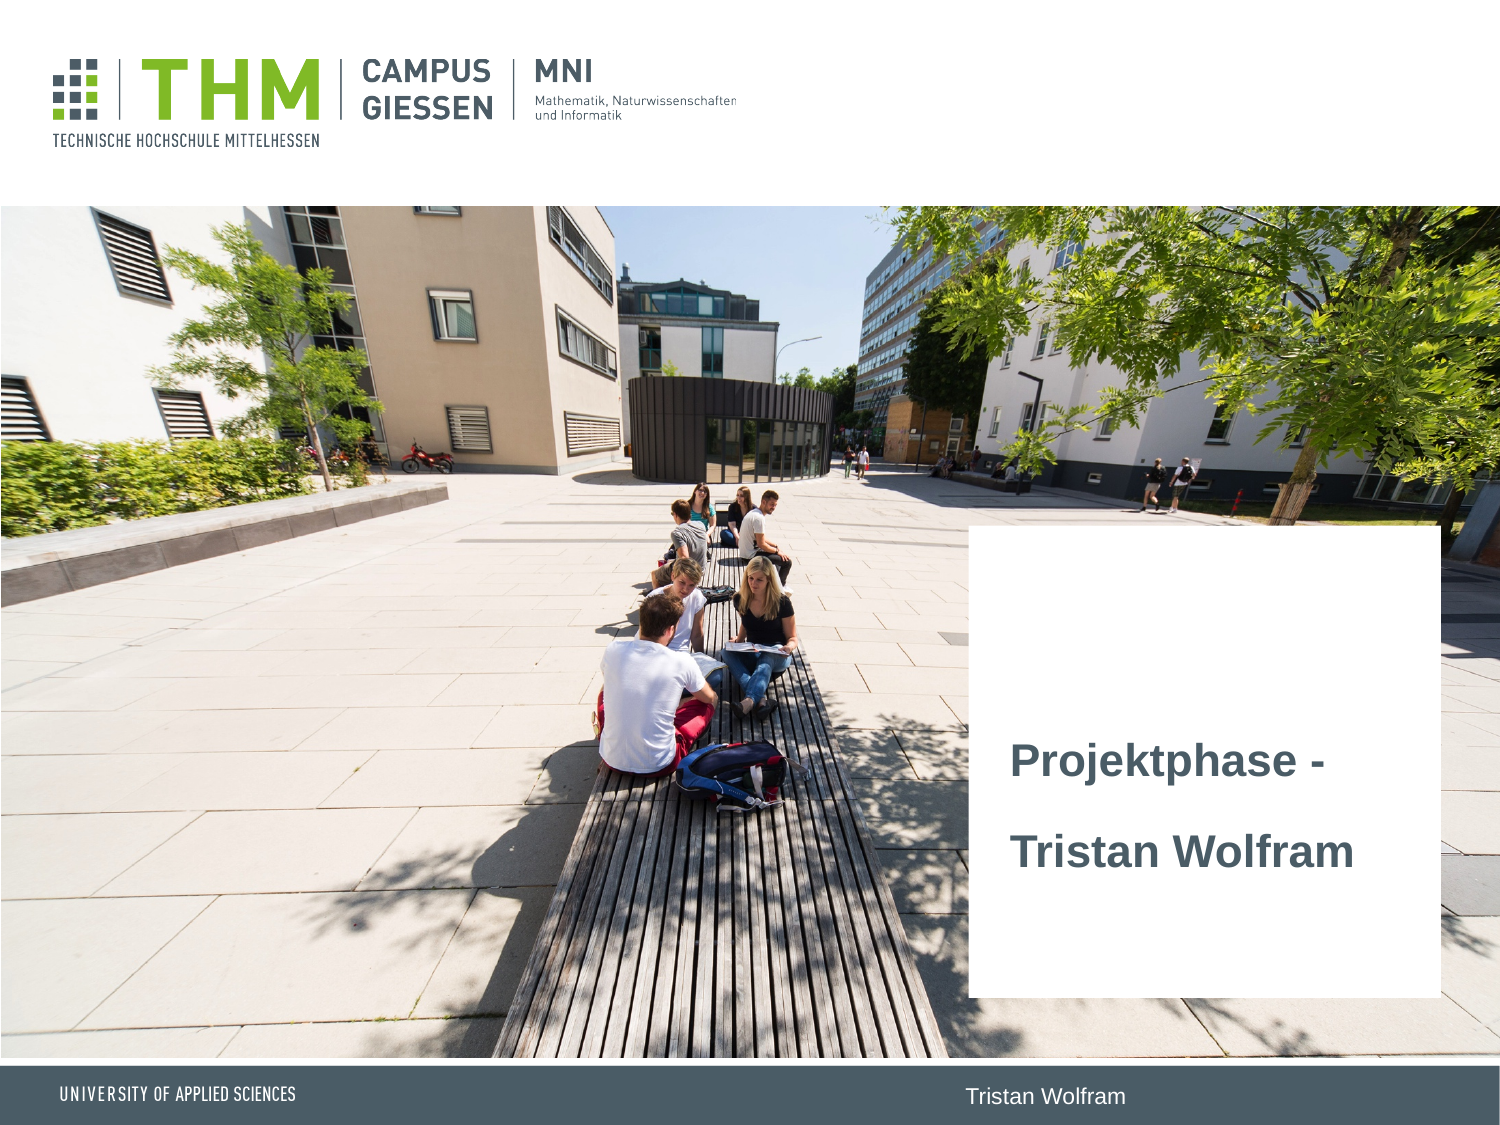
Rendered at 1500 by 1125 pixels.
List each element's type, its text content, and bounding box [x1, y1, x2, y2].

picture [53, 59, 736, 147]
picture [1, 206, 1500, 1058]
list Projektphase - Tristan Wolfram [1009, 609, 1400, 976]
picture [59, 1083, 296, 1105]
